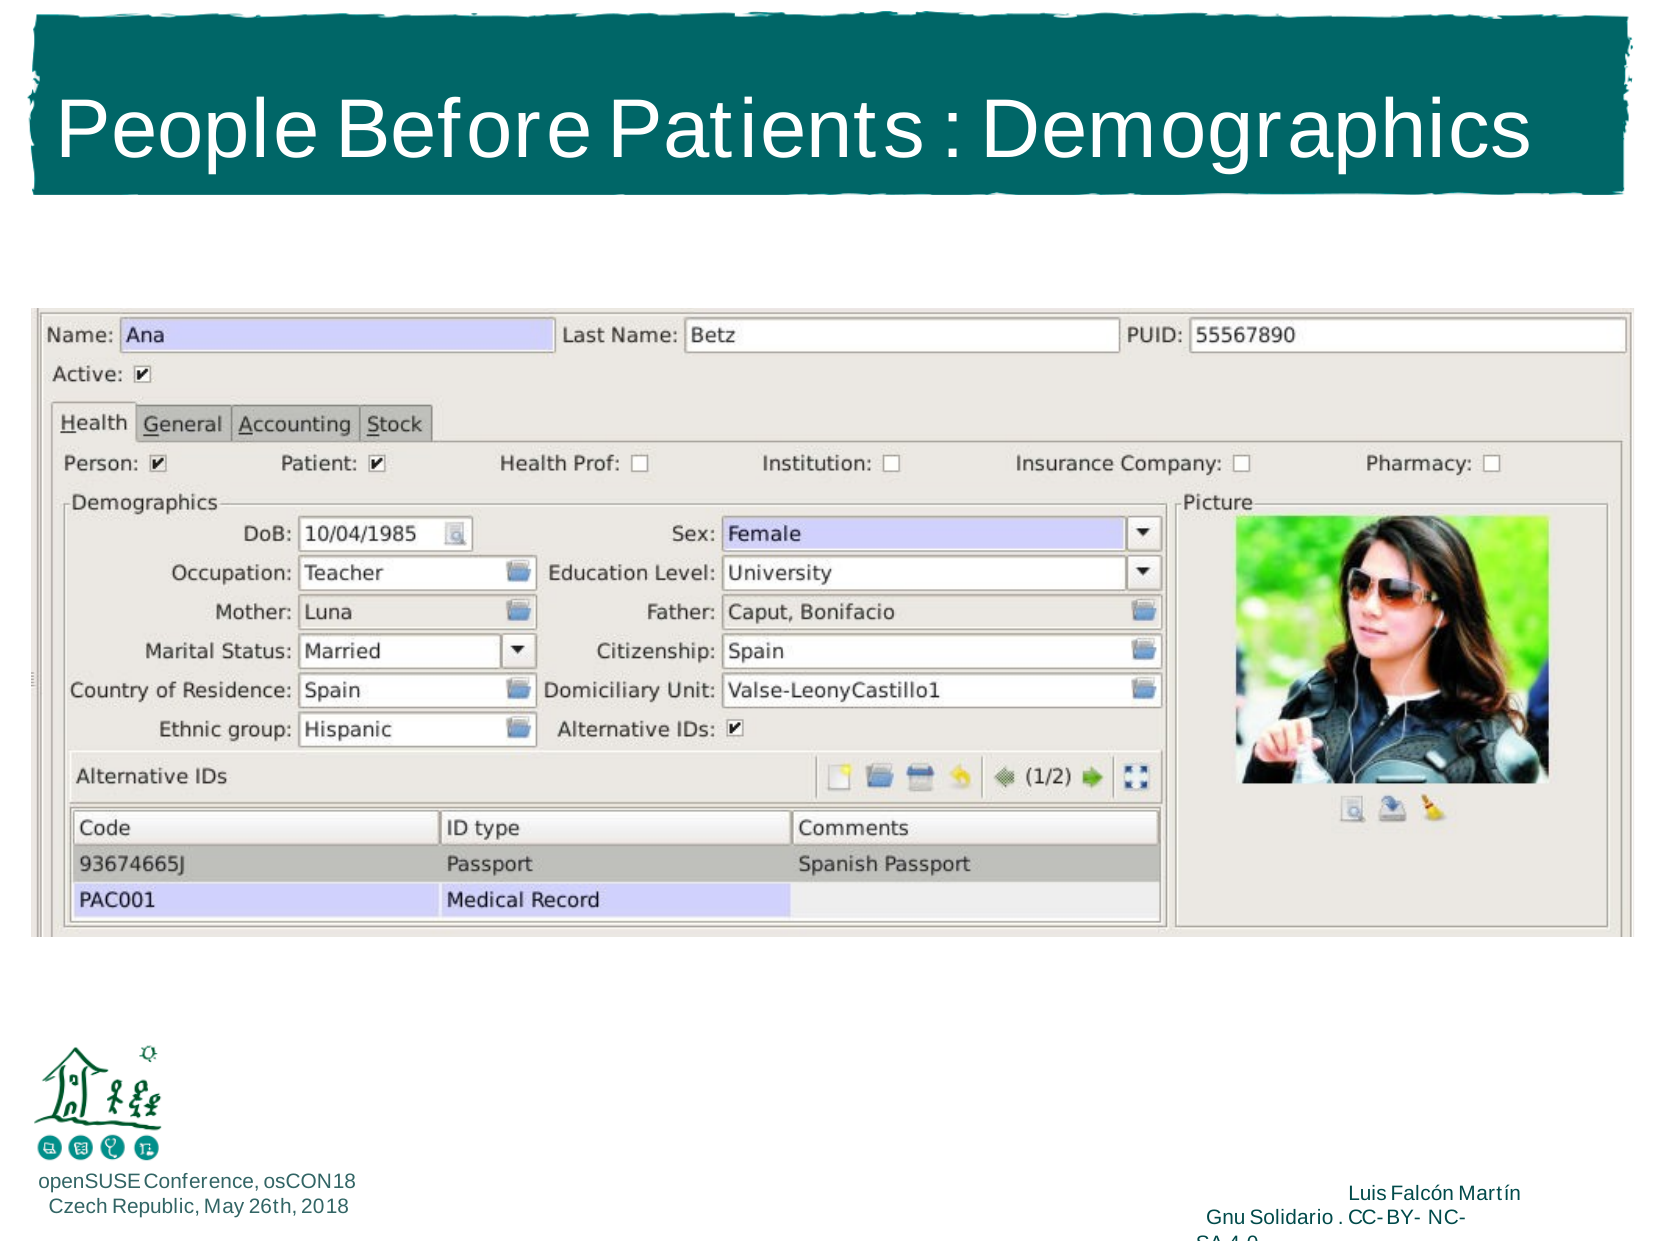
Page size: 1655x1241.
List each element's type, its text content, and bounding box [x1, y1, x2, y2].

title PeopleBeforePatients:Demographics [48, 74, 1607, 179]
text_box openSUSEConference,osCON18 CzechRepublic,May26th,2018 [36, 1167, 361, 1218]
text_box LuisFalcónMartín GnuSolidario.CC-BY-NC-SA4.0 [1193, 1179, 1531, 1230]
text_box [31, 309, 1634, 937]
